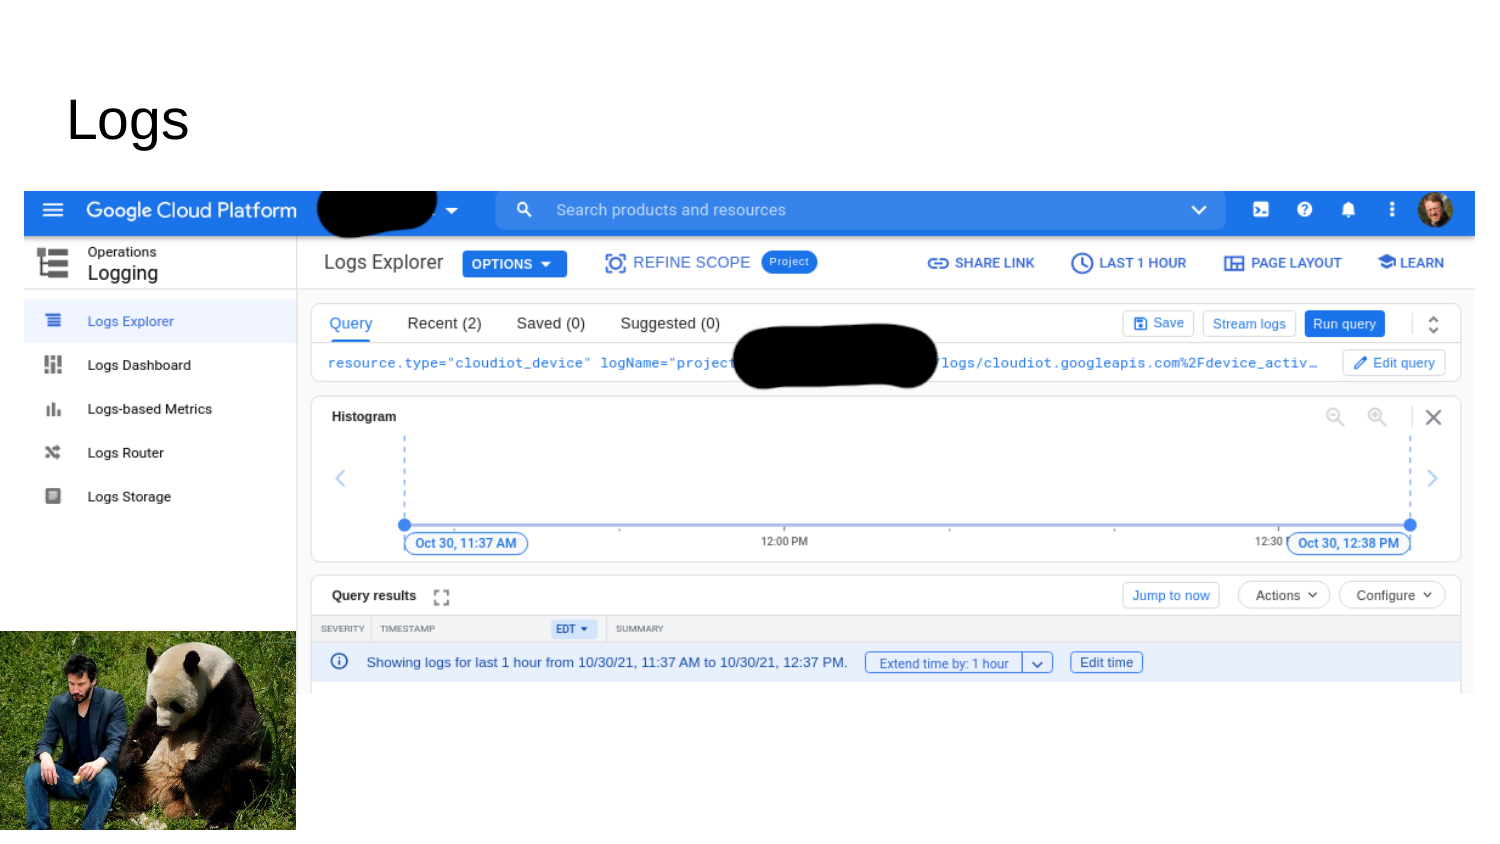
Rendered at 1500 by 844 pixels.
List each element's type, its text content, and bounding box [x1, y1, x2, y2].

title Logs [51, 72, 1449, 167]
picture [0, 191, 1475, 830]
